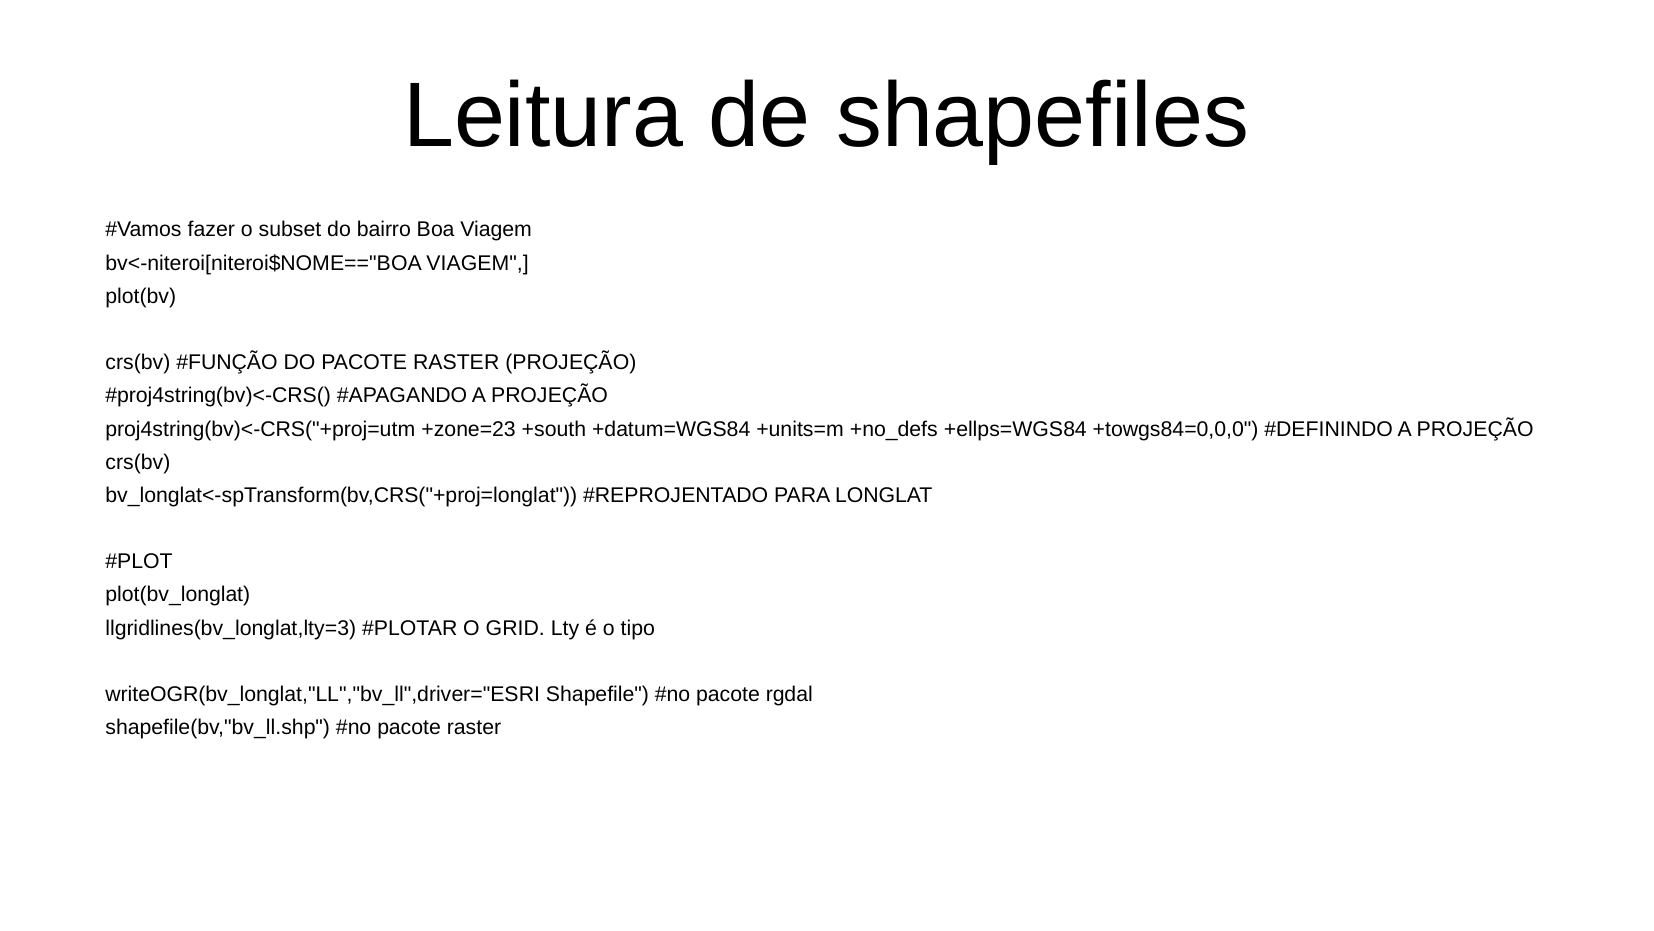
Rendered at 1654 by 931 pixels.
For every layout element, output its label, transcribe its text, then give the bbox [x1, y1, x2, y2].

title Leitura de shapefiles [82, 37, 1571, 193]
list #Vamos fazer o subset do bairro Boa Viagem bv<-niteroi[niteroi$NOME=="BOA VIAGEM",] plot(bv) crs(bv) #FUNÇÃO DO PACOTE RASTER (PROJEÇÃO) #proj4string(bv)<-CRS() #APAGANDO A PROJEÇÃO proj4string(bv)<-CRS("+proj=utm +zone=23 +south +datum=WGS84 +units=m +no_defs +ellps=WGS84 +towgs84=0,0,0") #DEFININDO A PROJEÇÃO crs(bv) bv_longlat<-spTransform(bv,CRS("+proj=longlat")) #REPROJENTADO PARA LONGLAT #PLOT plot(bv_longlat) llgridlines(bv_longlat,lty=3) #PLOTAR O GRID. Lty é o tipo writeOGR(bv_longlat,"LL","bv_ll",driver="ESRI Shapefile") #no pacote rgdal shapefile(bv,"bv_ll.shp") #no pacote raster [82, 217, 1571, 758]
